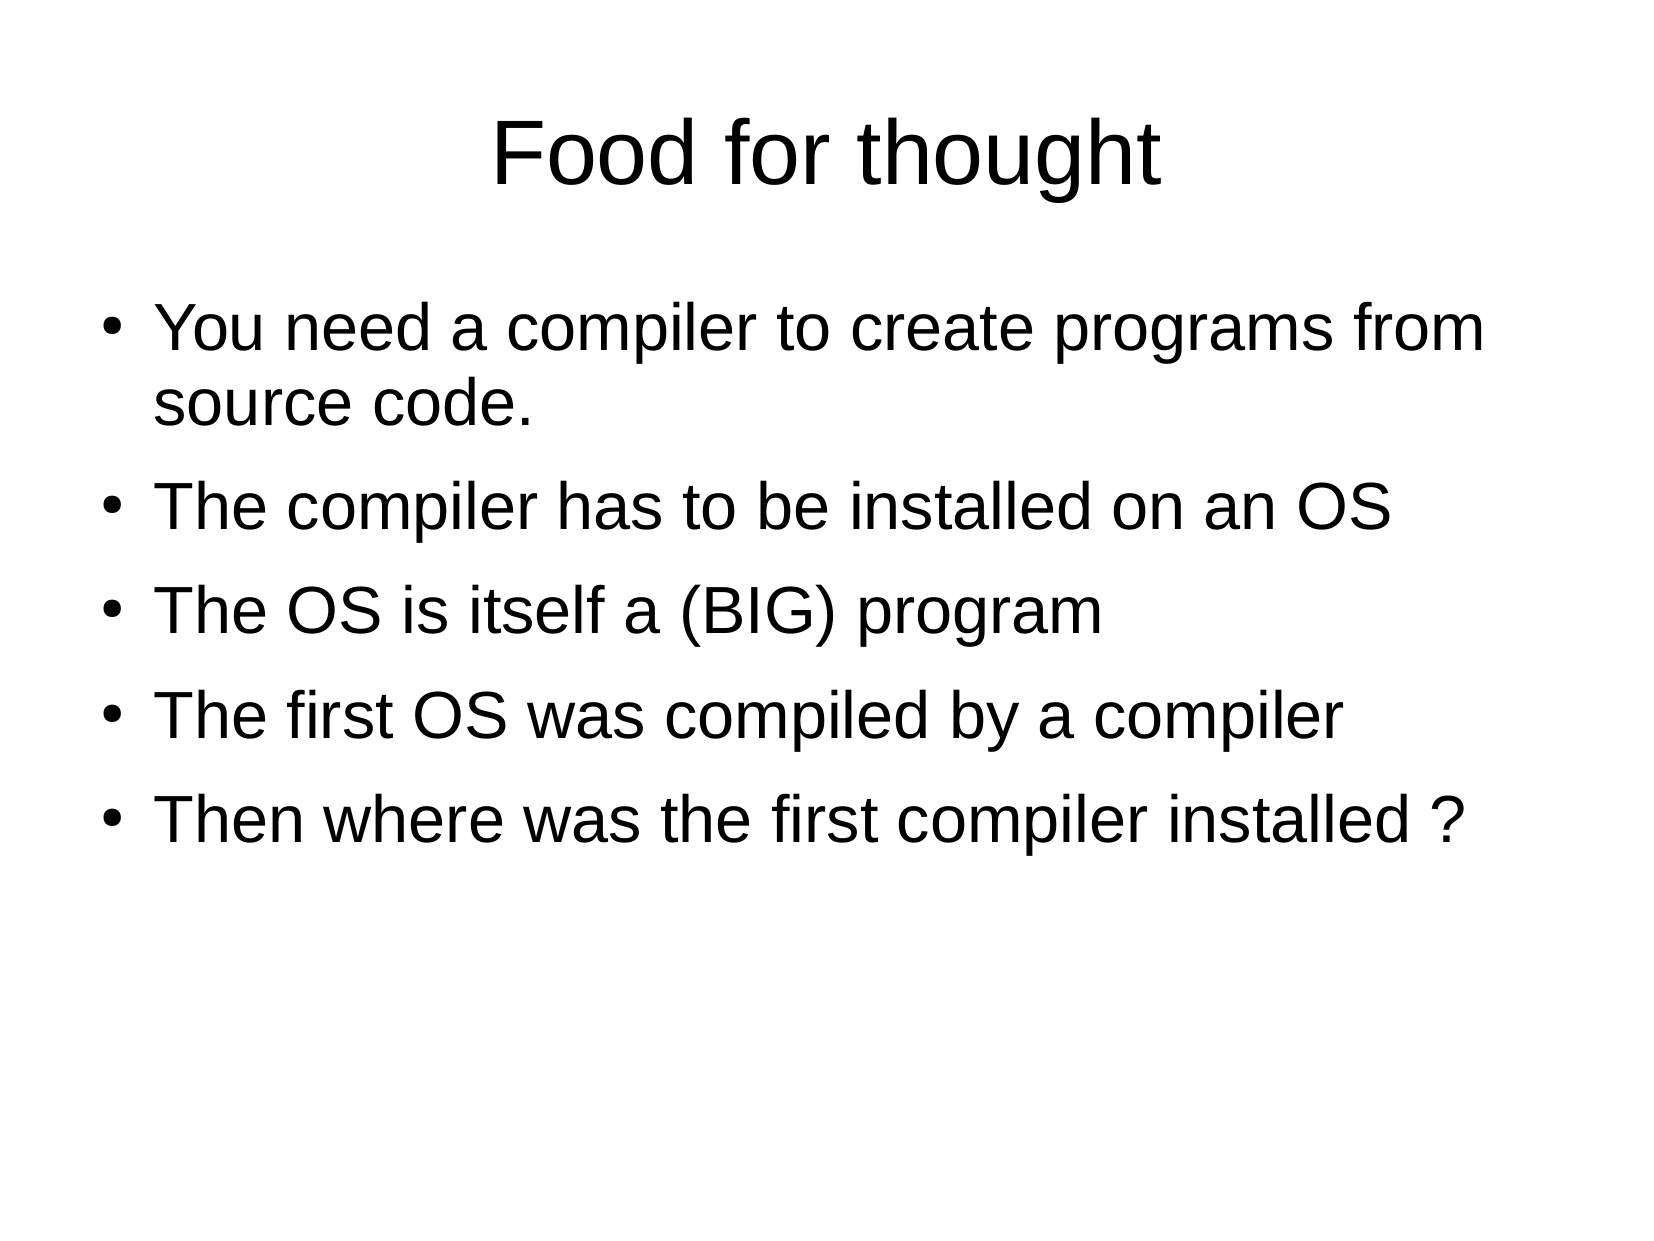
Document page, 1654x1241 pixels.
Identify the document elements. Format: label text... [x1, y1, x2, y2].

list You need a compiler to create programs from source code. The compiler has to be installed on an OS The OS is itself a (BIG) program The first OS was compiled by a compiler Then where was the first compiler installed ? [82, 290, 1571, 1010]
title Food for thought [82, 49, 1571, 257]
